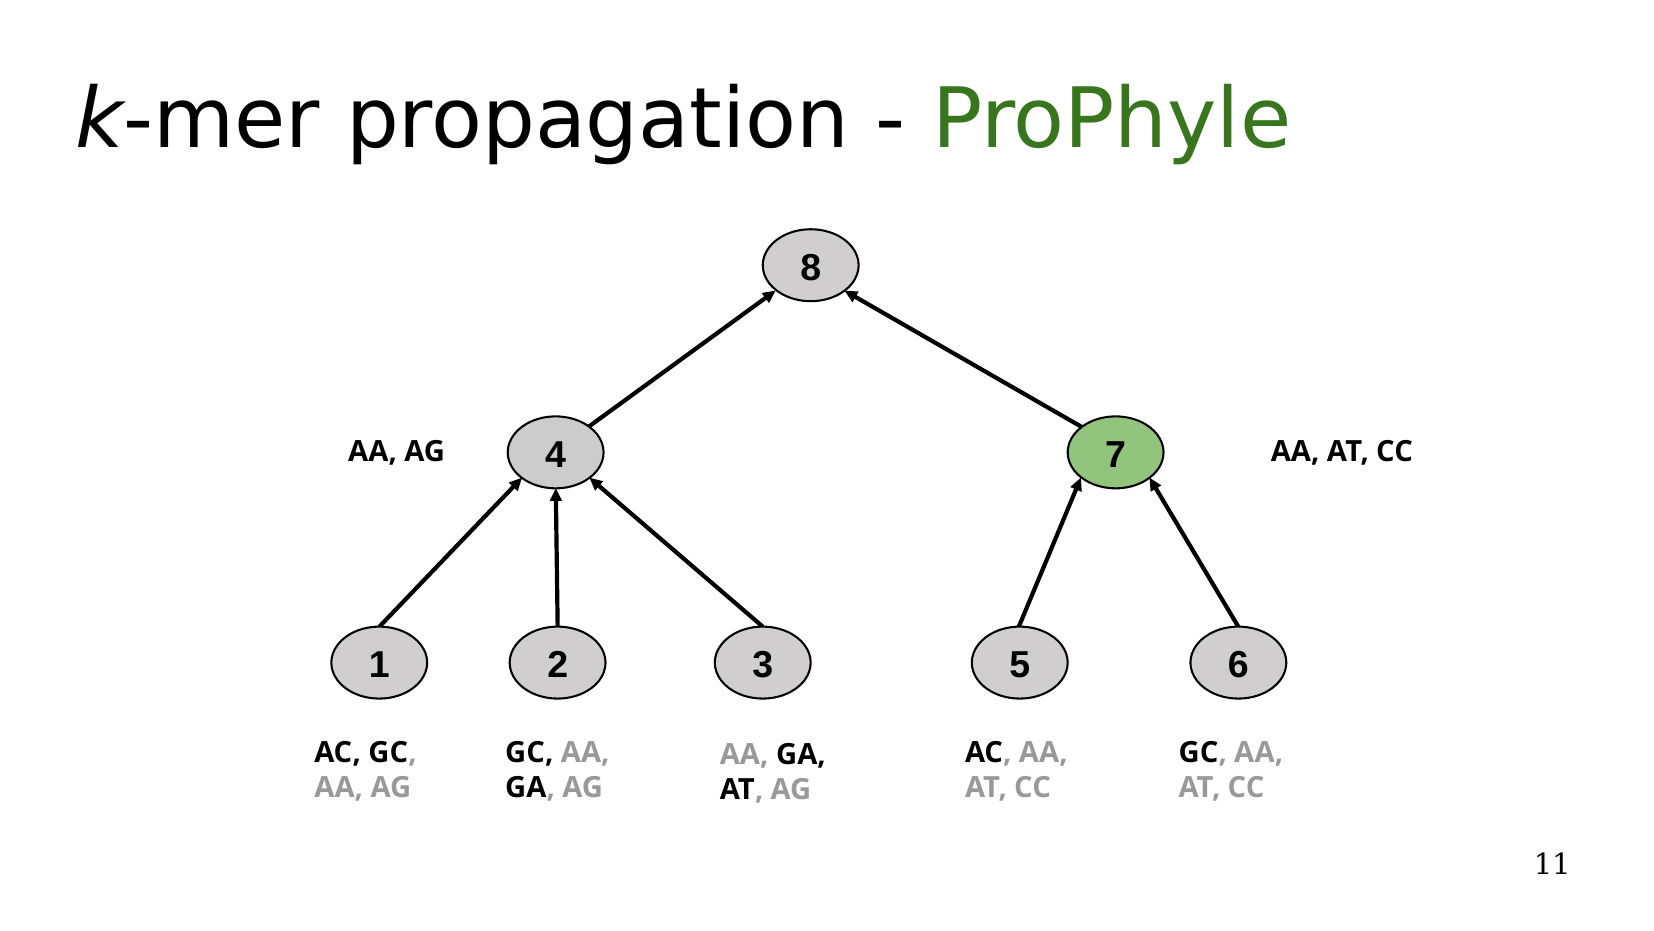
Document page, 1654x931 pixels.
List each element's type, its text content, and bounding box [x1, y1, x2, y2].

text_box 8 [762, 229, 859, 302]
text_box AA, AT, CC [1206, 414, 1478, 487]
text_box GC, AA, AT, CC [1163, 725, 1342, 776]
text_box AA, AG [309, 425, 484, 476]
text_box 6 [1190, 626, 1287, 699]
text_box AA, GA, AT, AG [704, 728, 892, 779]
text_box 3 [714, 626, 811, 699]
text_box AC, GC, AA, AG [299, 725, 479, 776]
text_box 2 [509, 626, 606, 699]
text_box 4 [507, 416, 604, 489]
text_box GC, AA, GA, AG [490, 725, 669, 776]
text_box AC, AA, AT, CC [949, 725, 1128, 776]
title k-mer propagation - ProPhyle [60, 30, 1621, 211]
text_box 7 [1067, 416, 1164, 489]
text_box 1 [331, 626, 428, 699]
text_box 5 [971, 626, 1068, 699]
